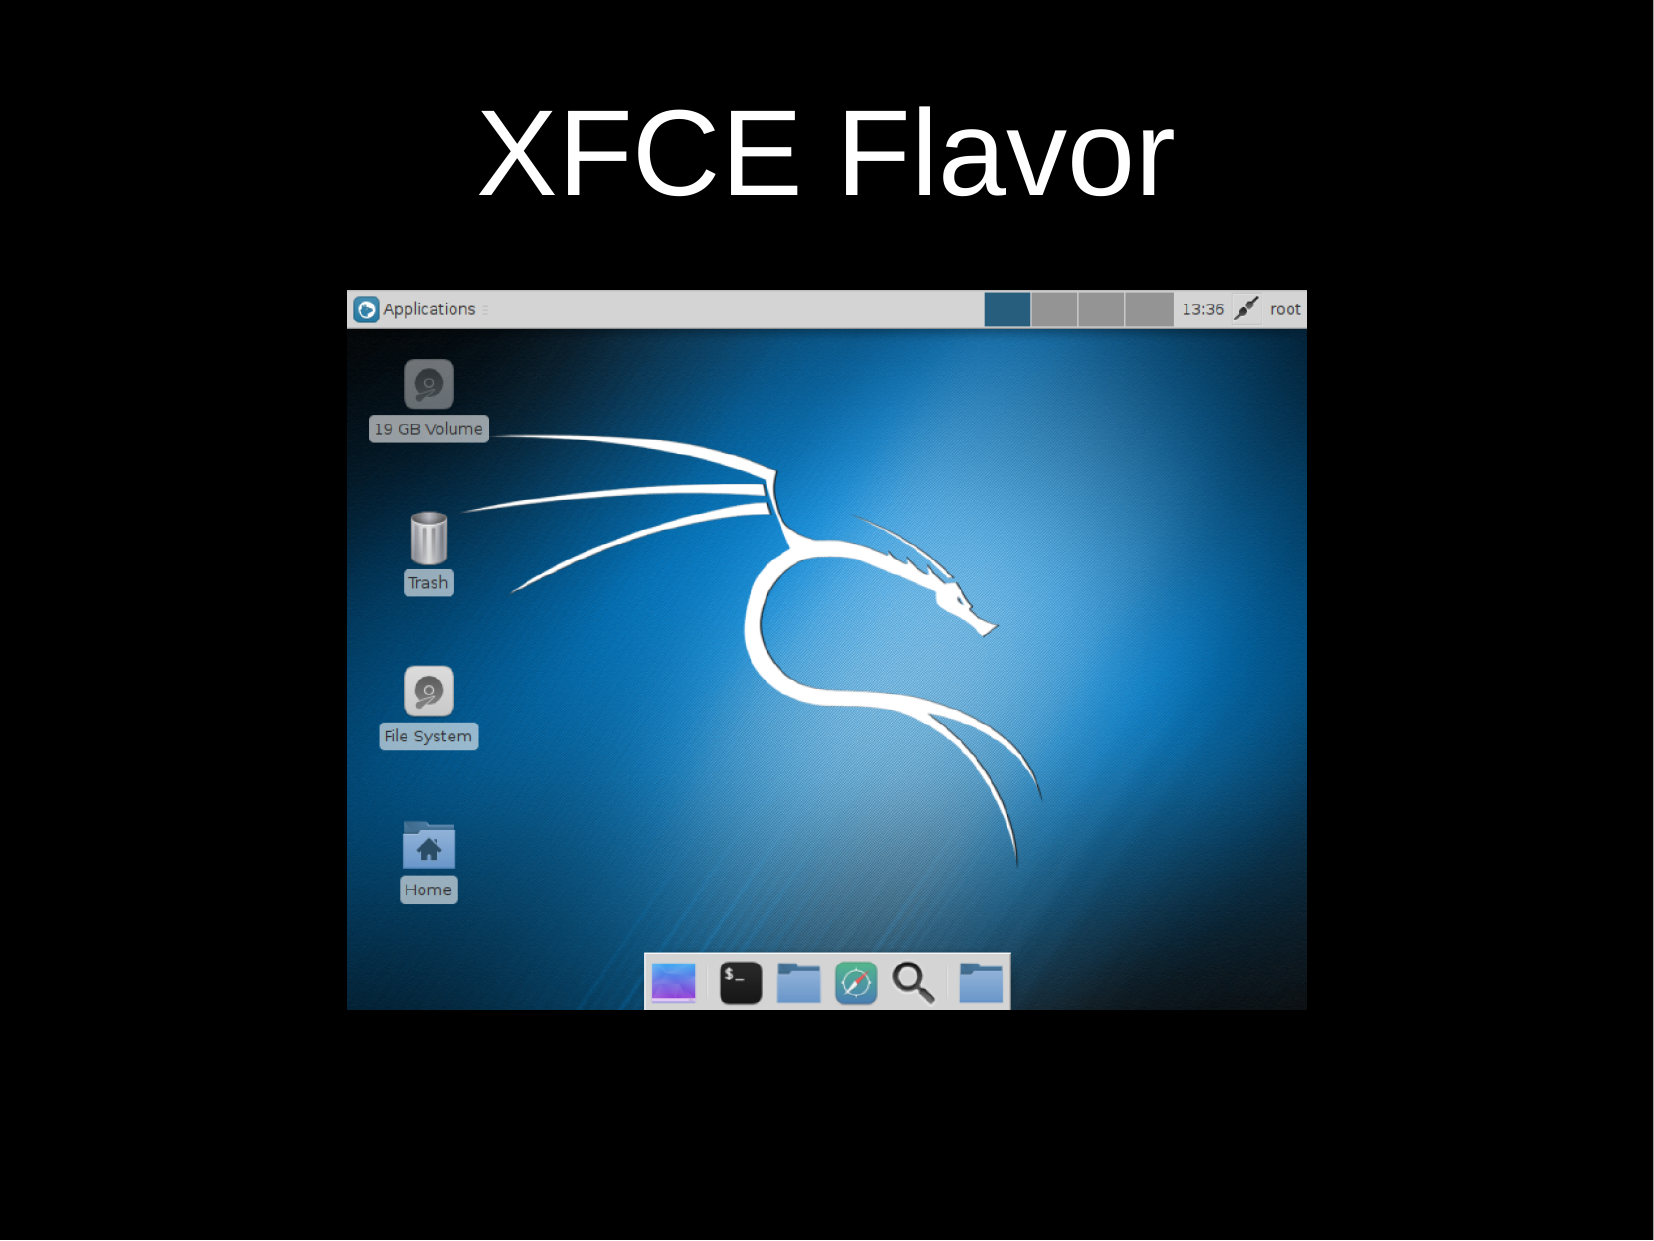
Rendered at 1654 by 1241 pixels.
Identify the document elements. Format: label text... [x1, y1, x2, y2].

title XFCE Flavor [82, 49, 1571, 257]
picture [347, 290, 1307, 1010]
